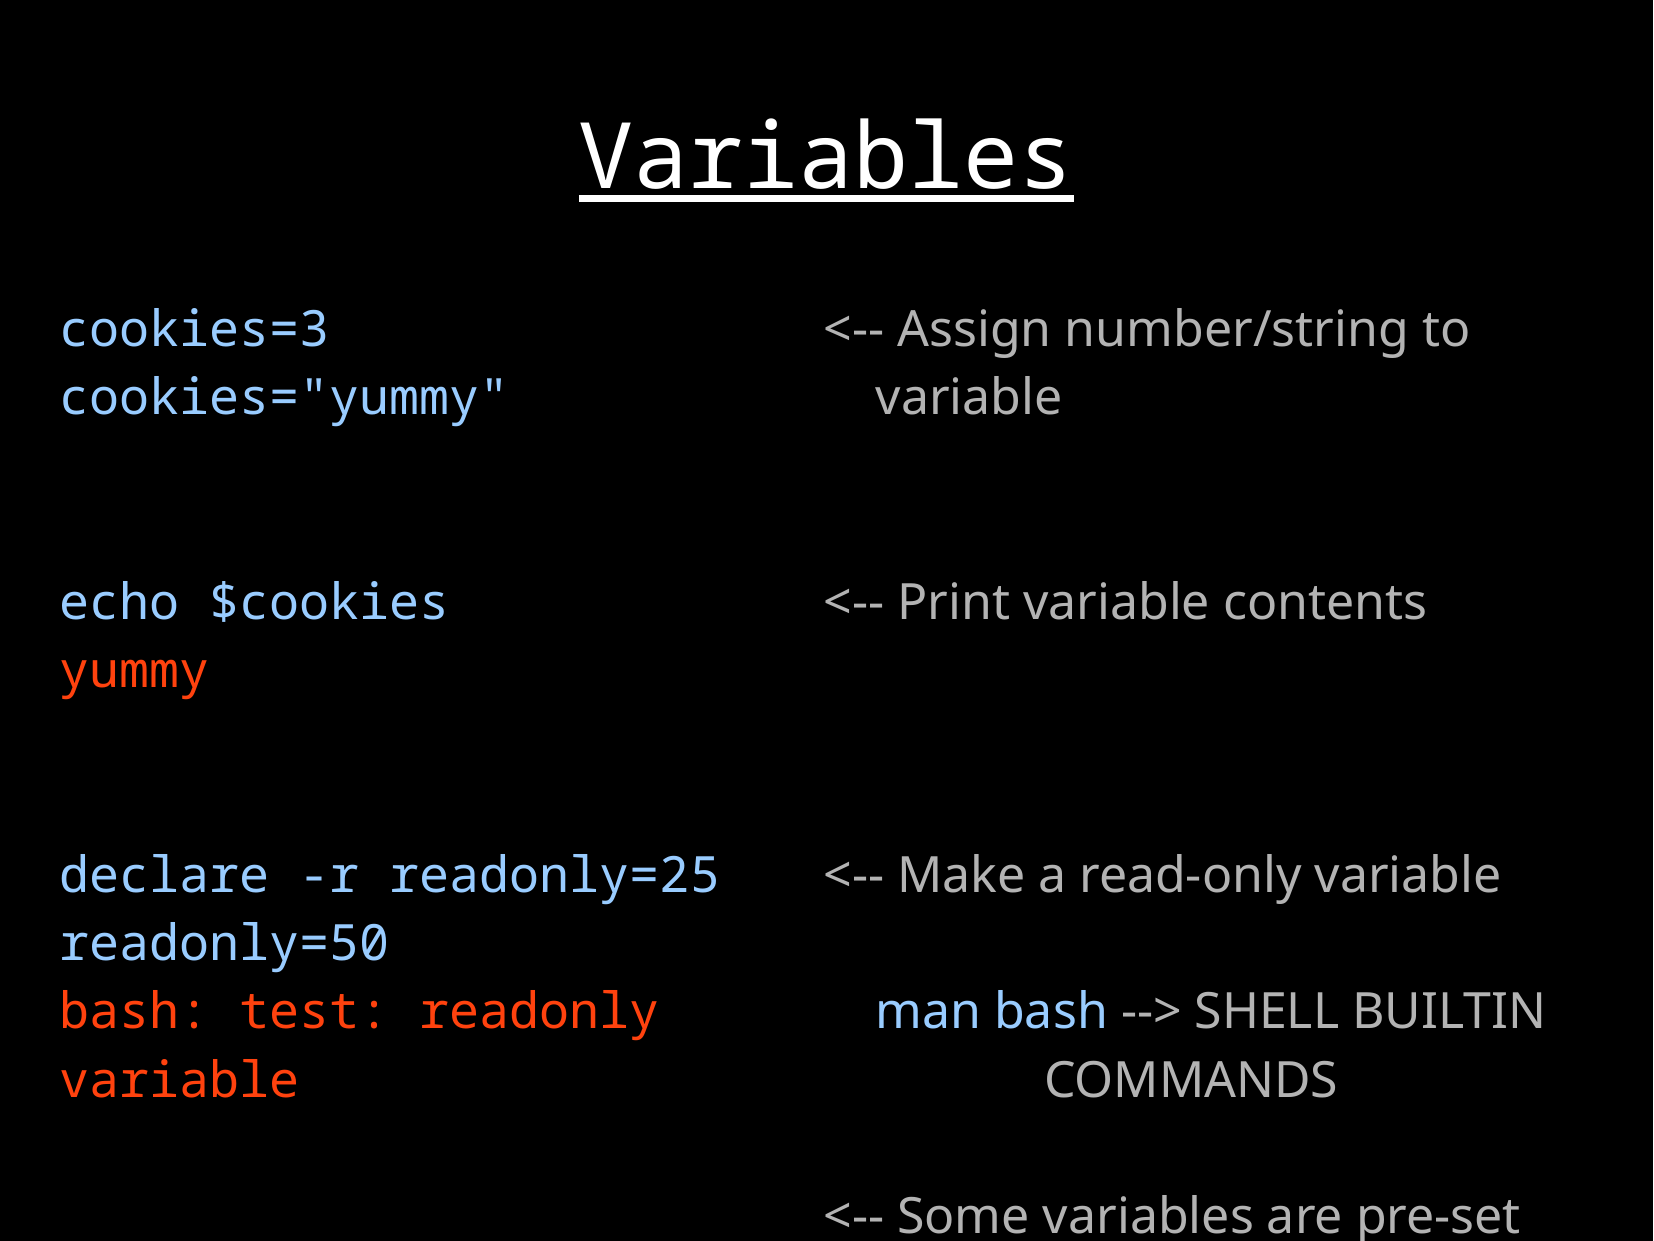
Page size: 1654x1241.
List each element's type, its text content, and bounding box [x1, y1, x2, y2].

table_header cookies=3 cookies="yummy" echo $cookies yummy declare -r readonly=25 readonly=50 bash: test: readonly variable echo $SHELL [45, 285, 809, 1241]
table_header <-- Assign number/string to variable <-- Print variable contents <-- Make a read-only variable man bash --> SHELL BUILTIN COMMANDS <-- Some variables are pre-set $PWD,$USER,$TERM,$? [809, 285, 1653, 1241]
title Variables [82, 49, 1571, 257]
